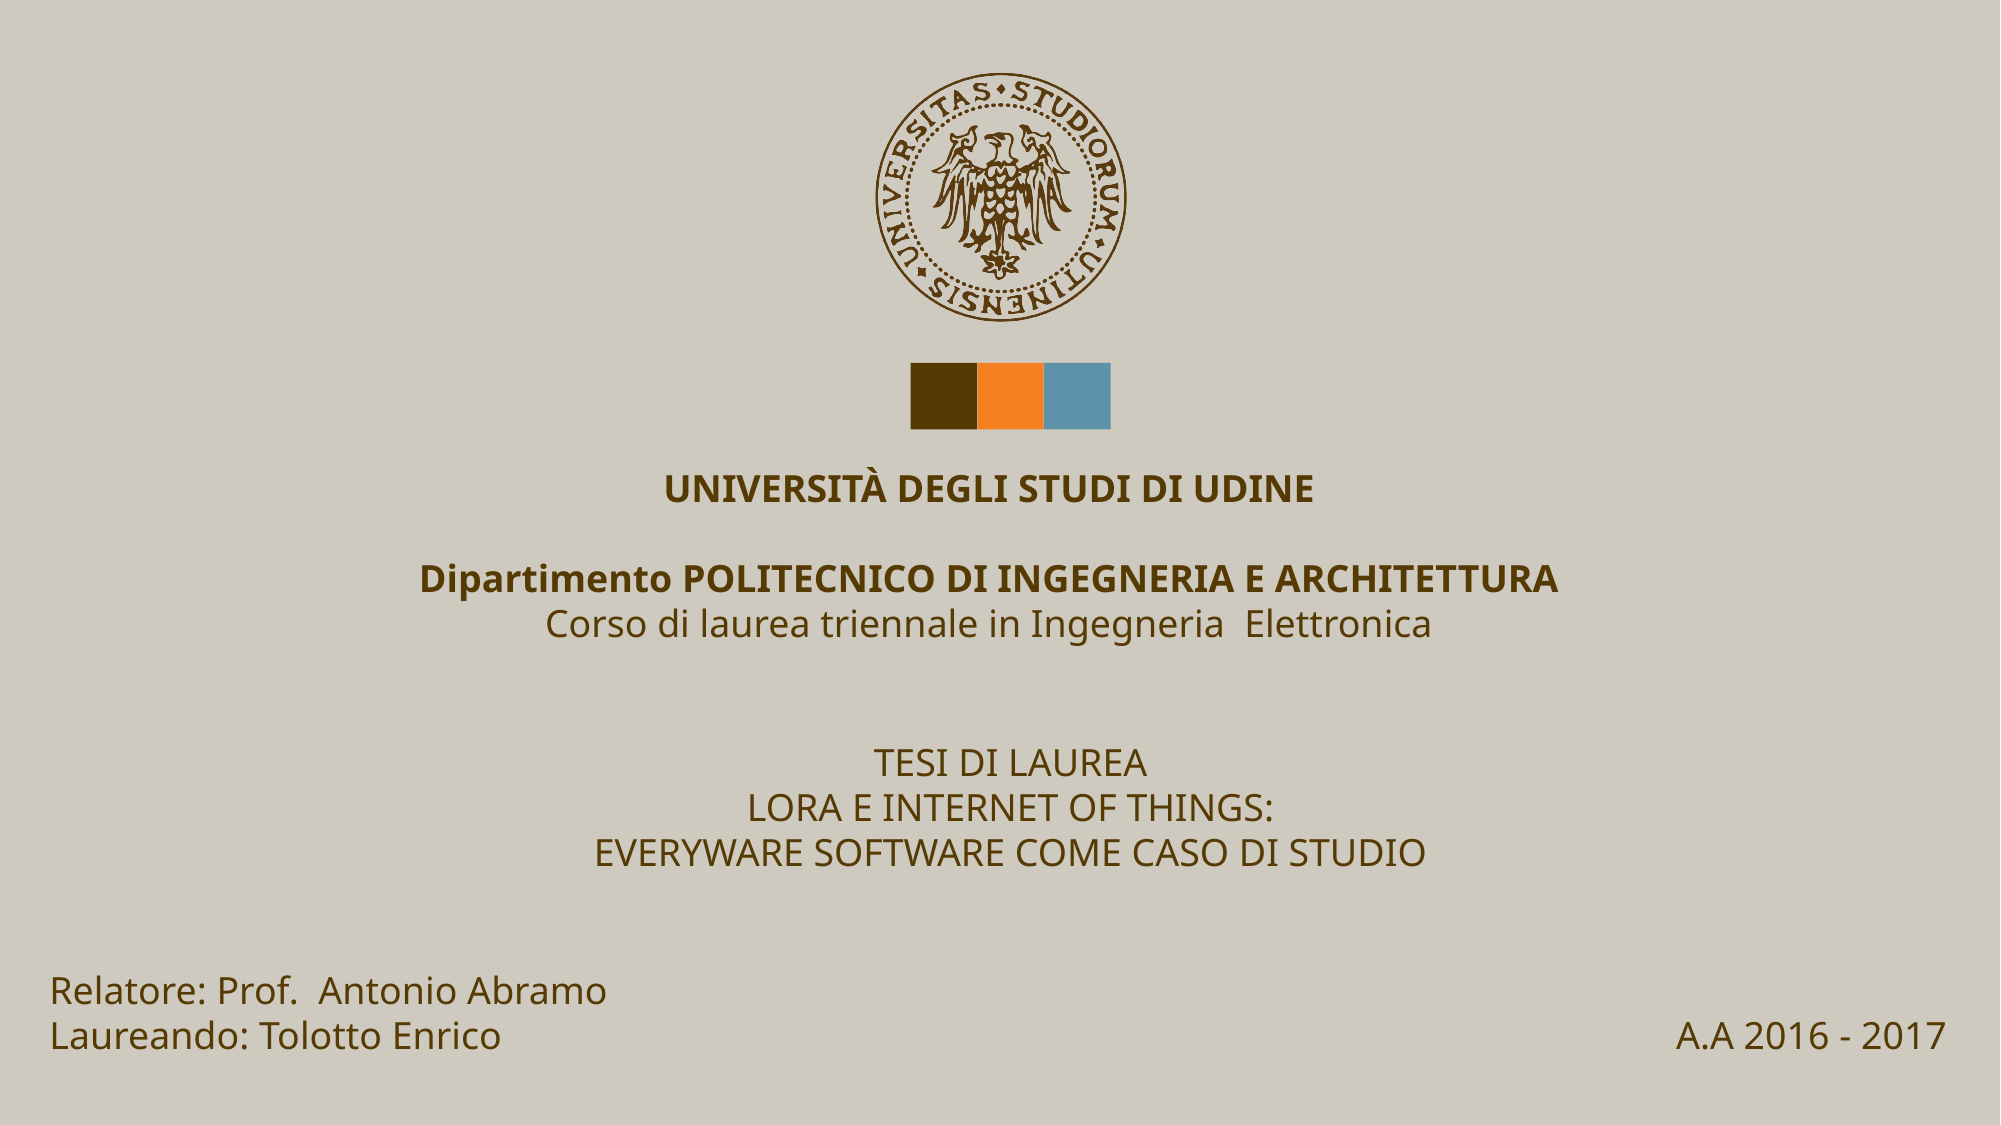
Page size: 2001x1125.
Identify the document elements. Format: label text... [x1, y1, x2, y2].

text_box TESI DI LAUREA LORA E INTERNET OF THINGS: EVERYWARE SOFTWARE COME CASO DI STUDIO [415, 731, 1606, 927]
text_box Relatore: Prof. Antonio Abramo Laureando: Tolotto Enrico [34, 959, 862, 1065]
text_box UNIVERSITÀ DEGLI STUDI DI UDINE Dipartimento POLITECNICO DI INGEGNERIA E ARCHITETTURA Corso di laurea triennale in Ingegneria Elettronica [394, 457, 1585, 653]
text_box [910, 362, 1111, 430]
picture [862, 60, 1137, 335]
text_box A.A 2016 - 2017 [1618, 1004, 1962, 1065]
